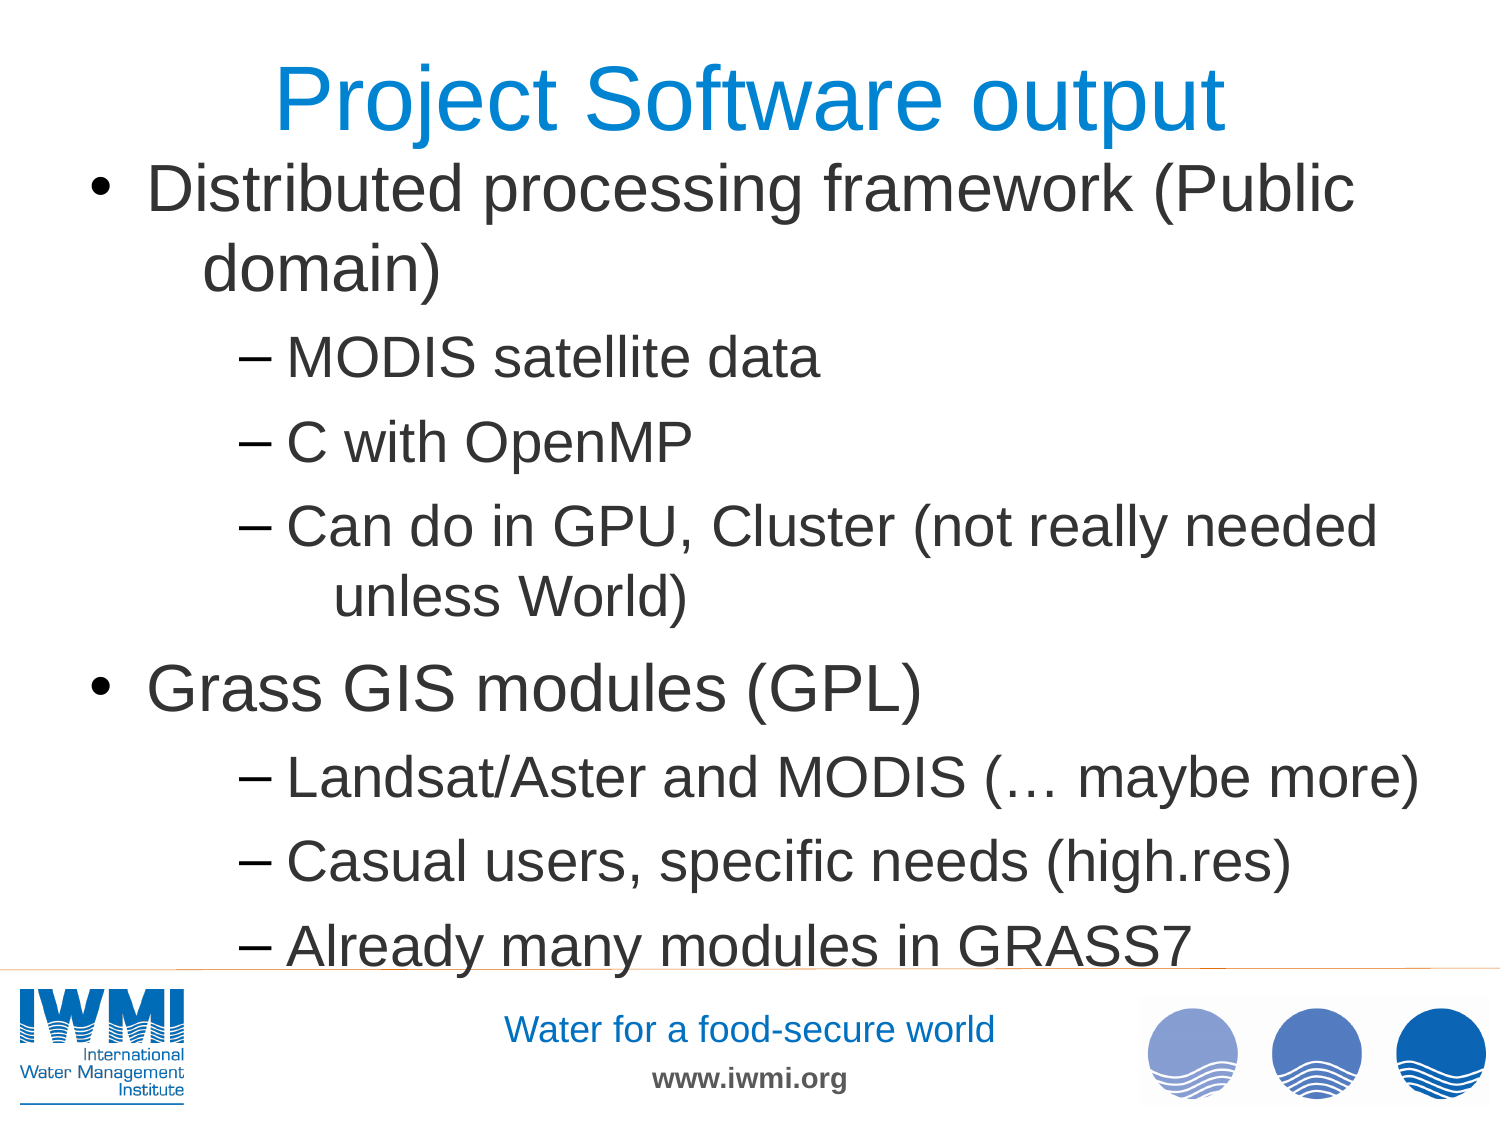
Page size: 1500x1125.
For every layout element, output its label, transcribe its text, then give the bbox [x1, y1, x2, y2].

title Project Software output [75, 0, 1426, 137]
picture [20, 989, 184, 1105]
list Distributed processing framework (Public domain) MODIS satellite data C with OpenMP Can do in GPU, Cluster (not really needed unless World) Grass GIS modules (GPL) Landsat/Aster and MODIS (… maybe more) Casual users, specific needs (high.res) Already many modules in GRASS7 [75, 137, 1450, 1038]
